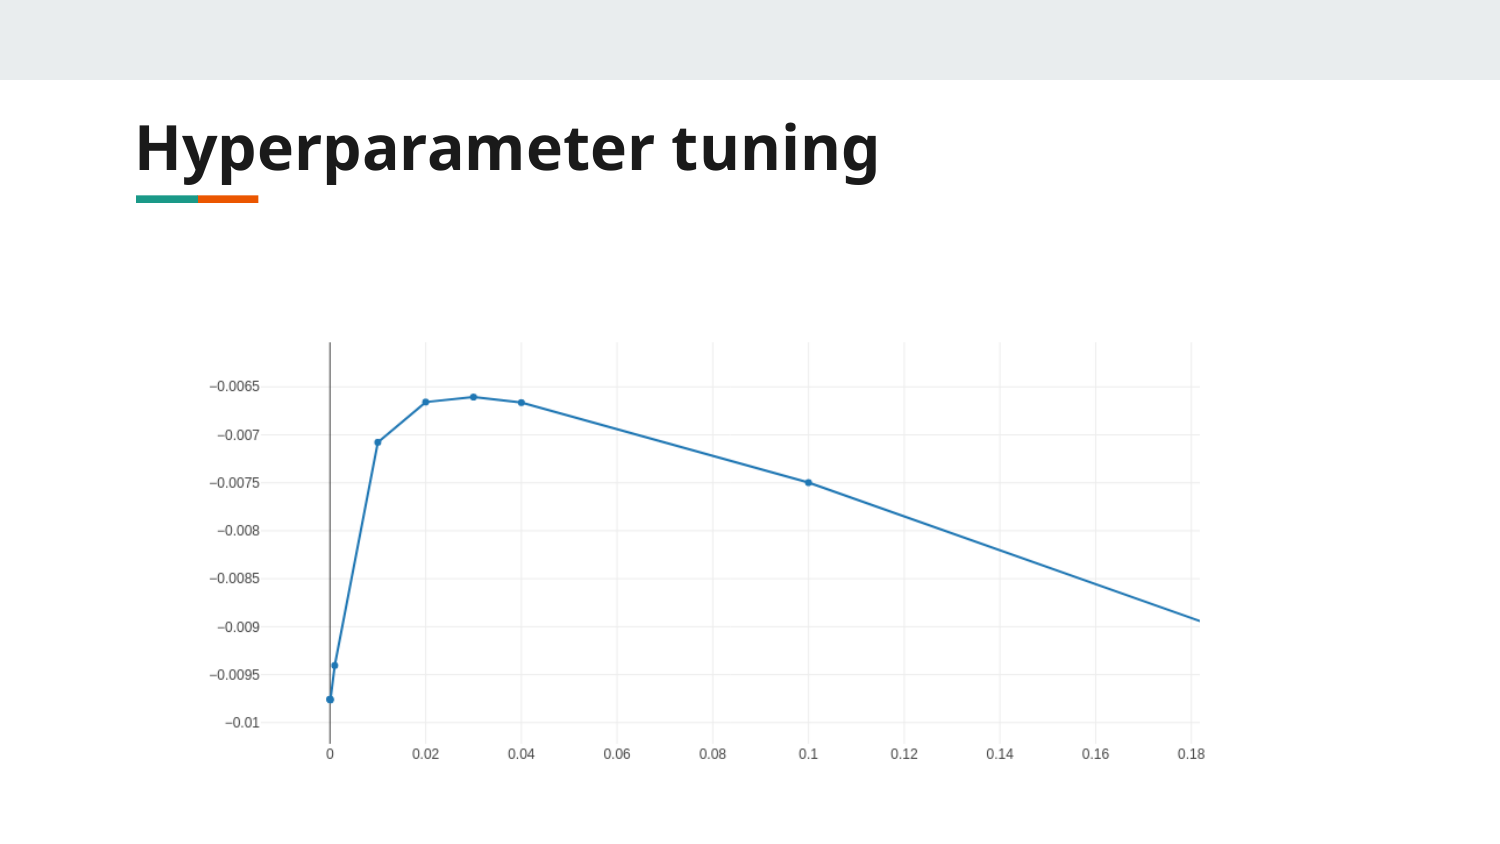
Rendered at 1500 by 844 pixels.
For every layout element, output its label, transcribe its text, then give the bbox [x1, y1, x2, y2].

title Hyperparameter tuning [119, 92, 1381, 181]
picture [168, 226, 1293, 837]
